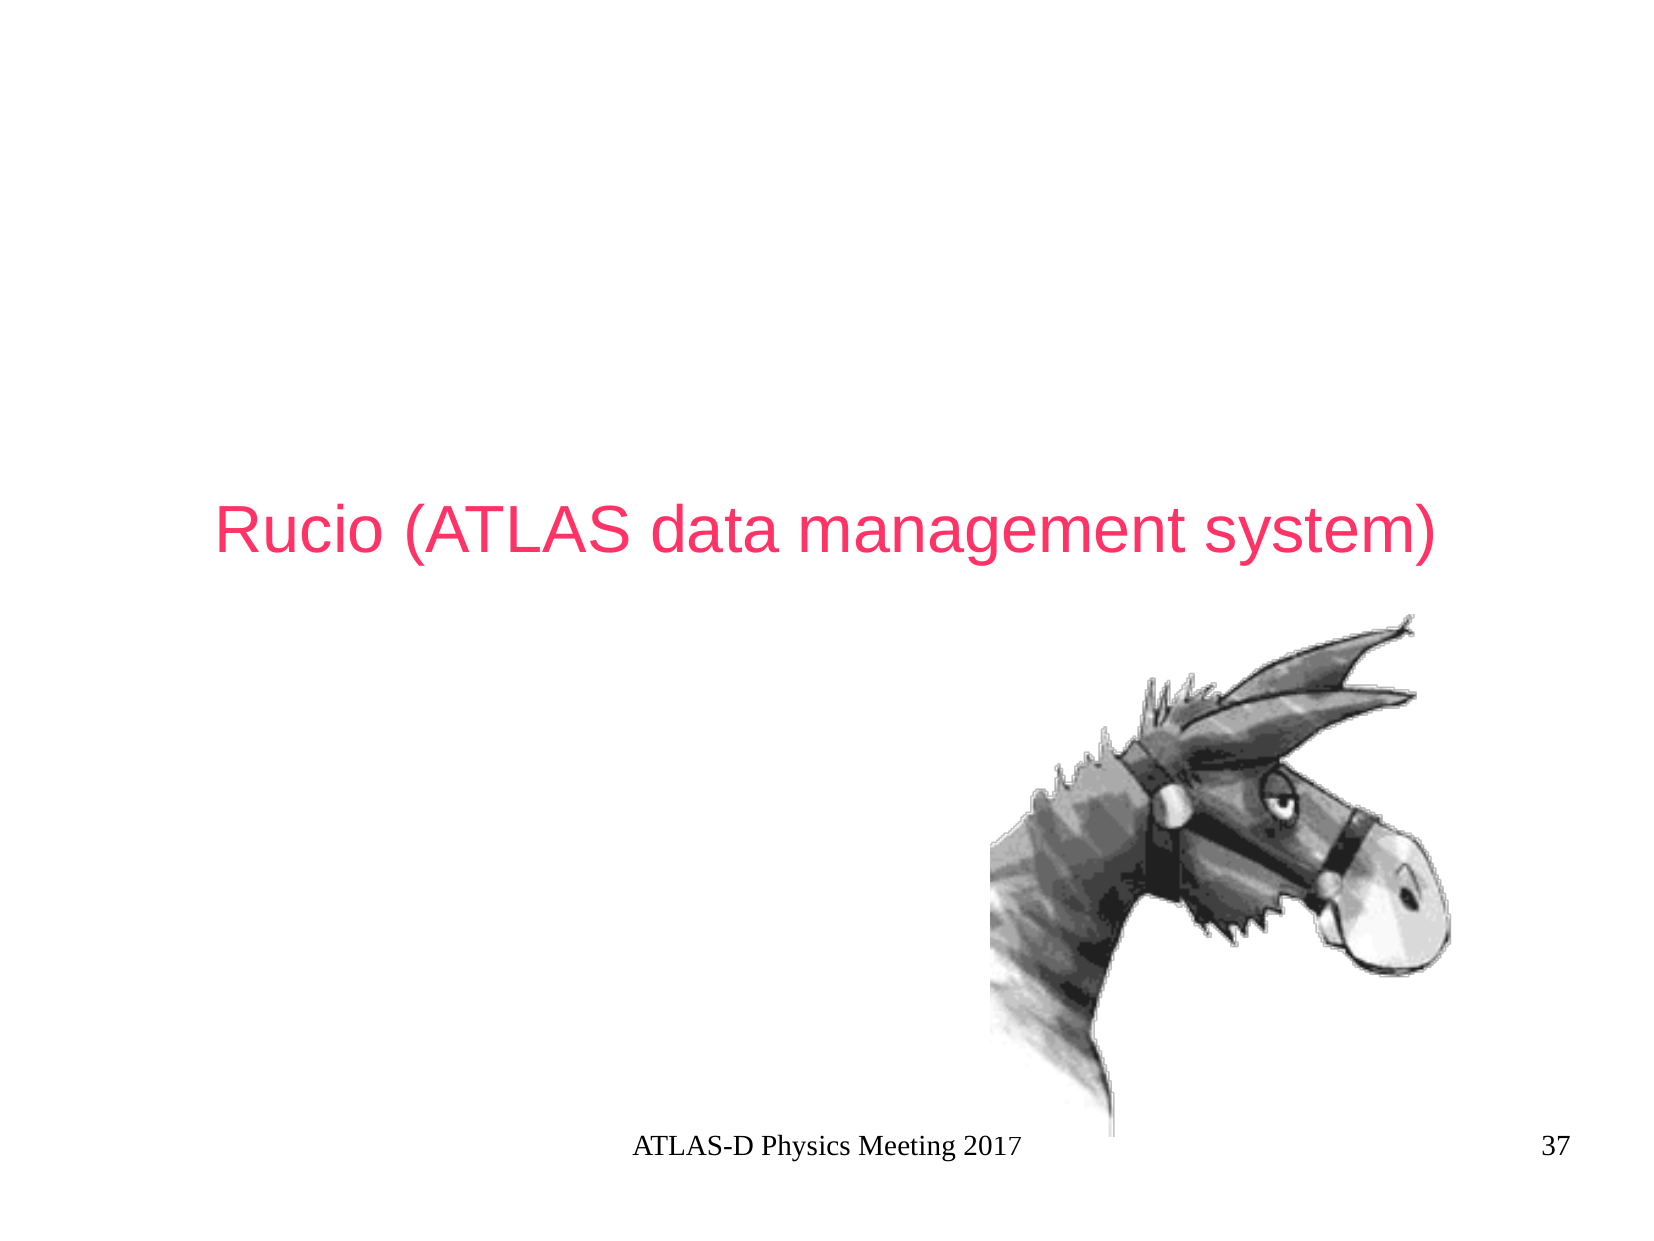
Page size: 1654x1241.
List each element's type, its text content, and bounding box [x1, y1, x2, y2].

subtitle Rucio (ATLAS data management system) [82, 49, 1571, 1010]
picture [990, 614, 1456, 1137]
